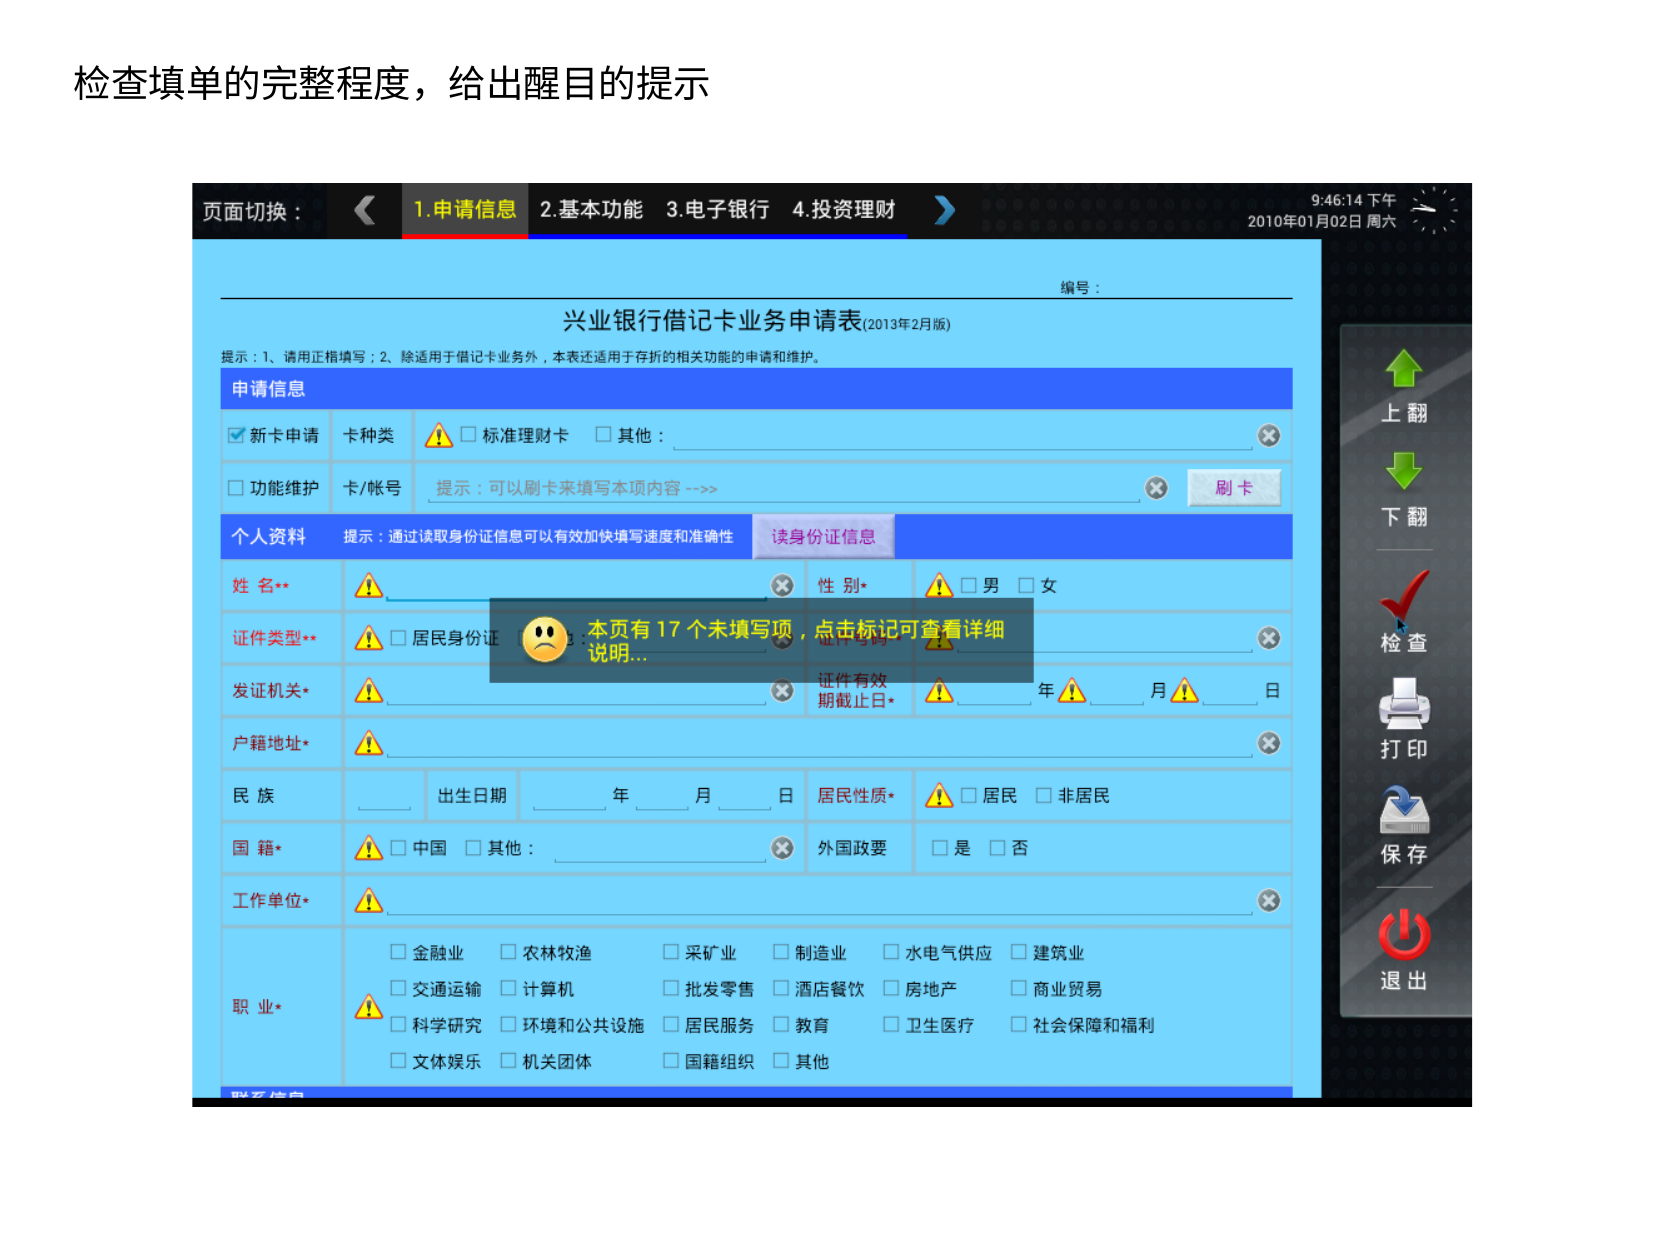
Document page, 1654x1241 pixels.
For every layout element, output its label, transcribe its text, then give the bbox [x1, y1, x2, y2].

text_box 检查填单的完整程度，给出醒目的提示 [59, 56, 727, 115]
picture [192, 183, 1473, 1107]
